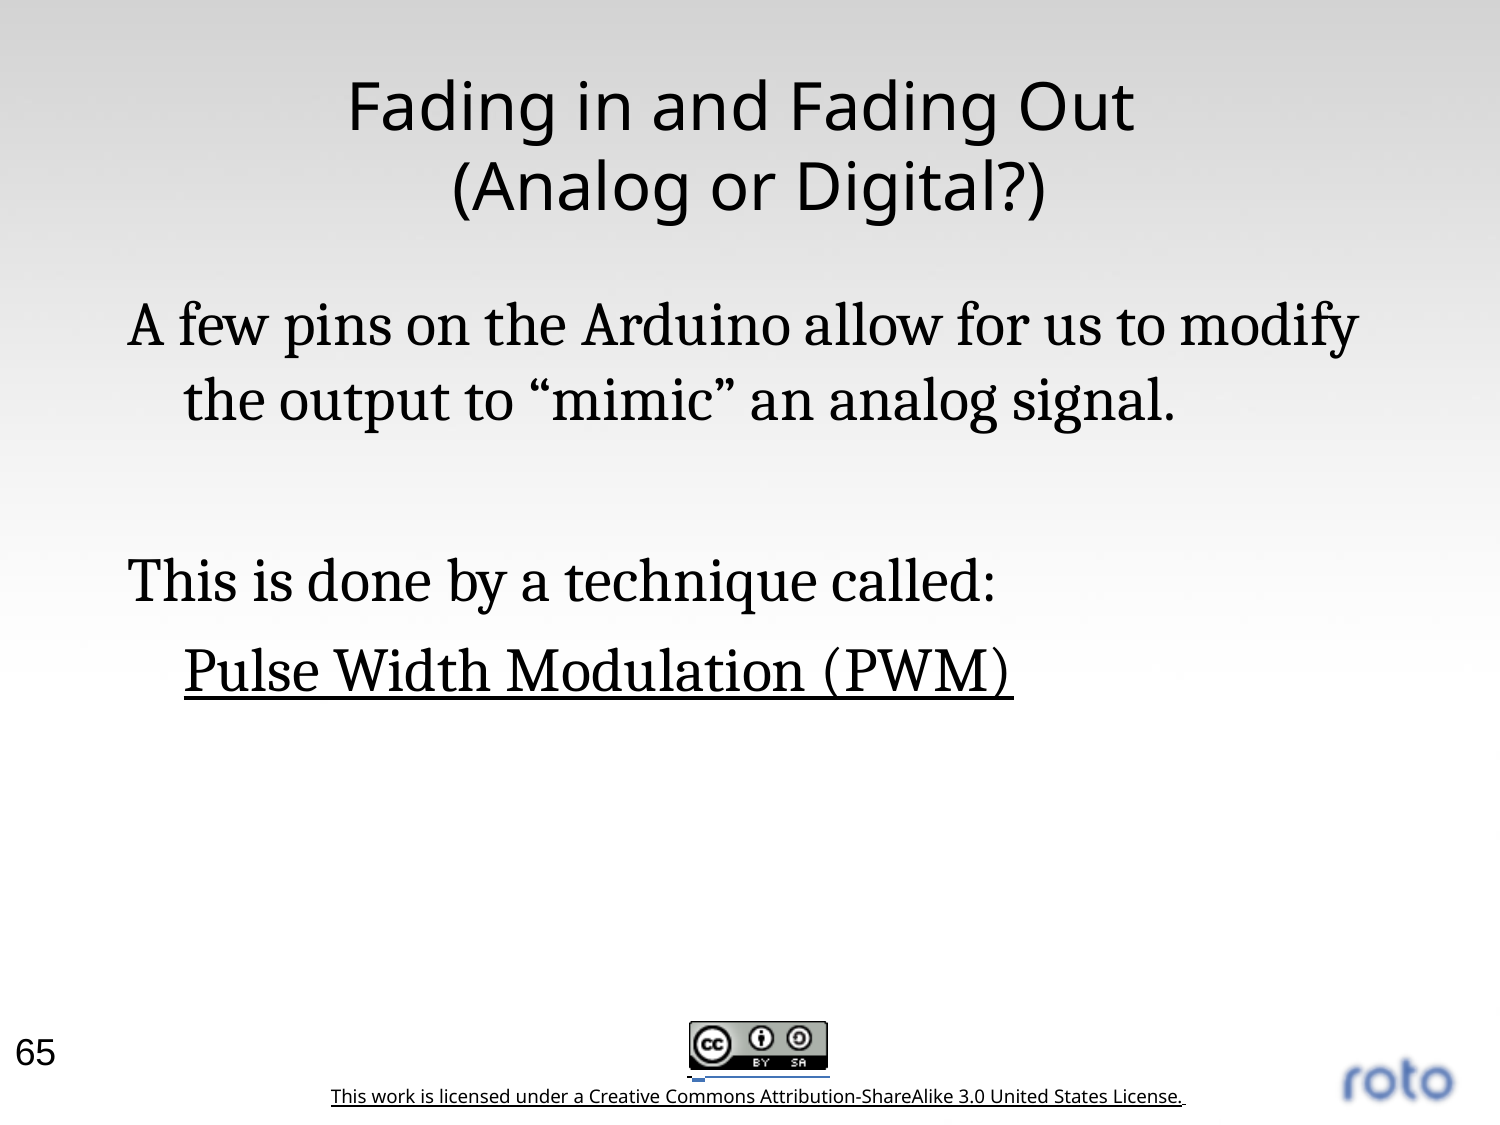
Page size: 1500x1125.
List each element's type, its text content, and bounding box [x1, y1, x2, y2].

title Fading in and Fading Out (Analog or Digital?) [112, 49, 1388, 238]
picture [0, 0, 1500, 1125]
list A few pins on the Arduino allow for us to modify the output to “mimic” an analog signal. This is done by a technique called: Pulse Width Modulation (PWM) [112, 274, 1388, 1000]
